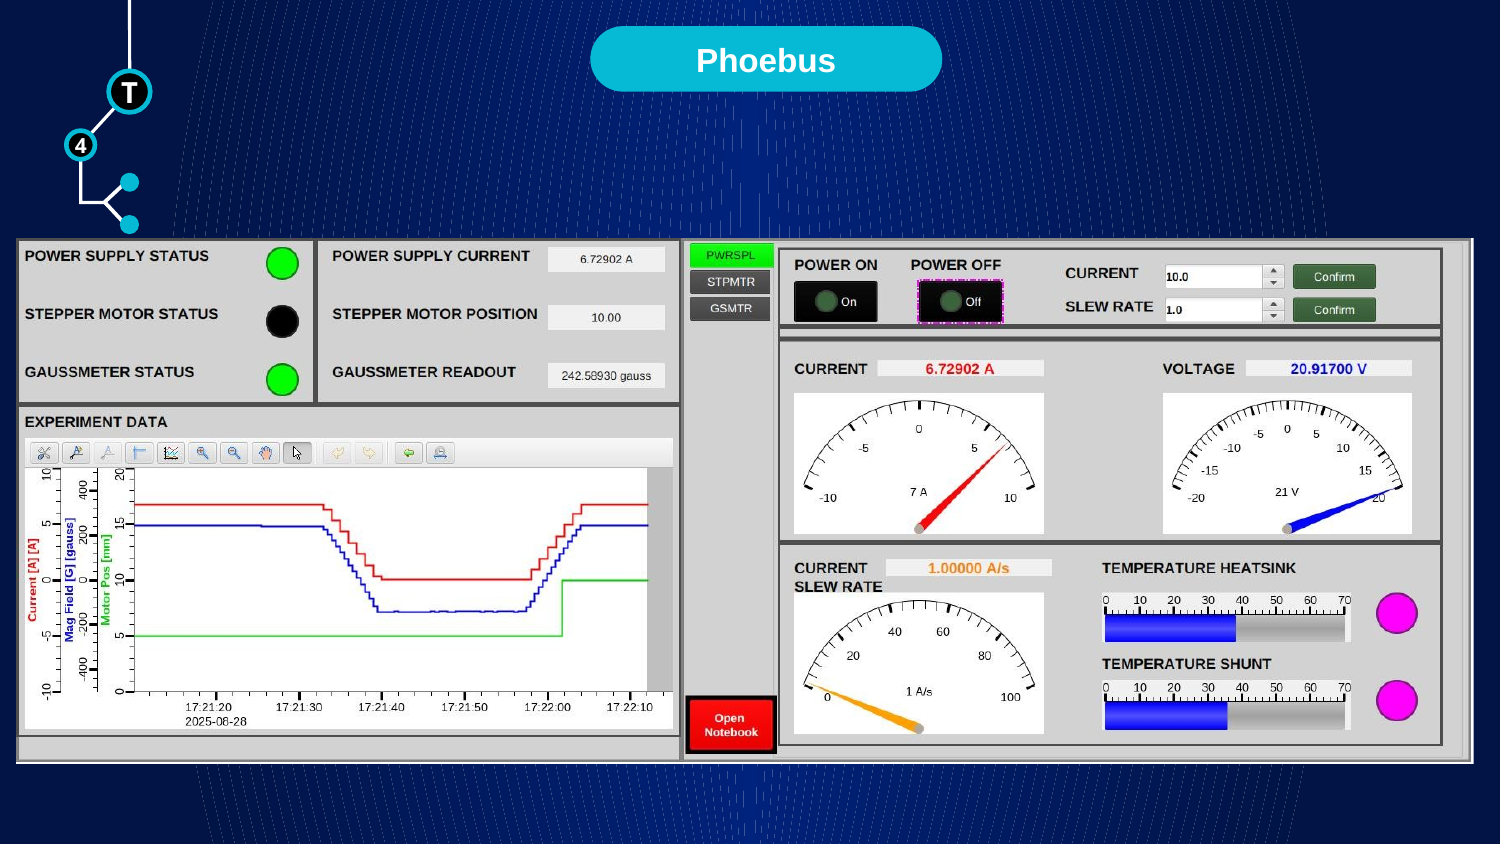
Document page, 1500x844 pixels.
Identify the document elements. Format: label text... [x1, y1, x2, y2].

text_box T [108, 70, 151, 113]
picture [16, 238, 1474, 764]
text_box [122, 217, 137, 232]
text_box Phoebus [590, 26, 943, 92]
text_box 4 [66, 130, 95, 160]
text_box [122, 175, 137, 190]
